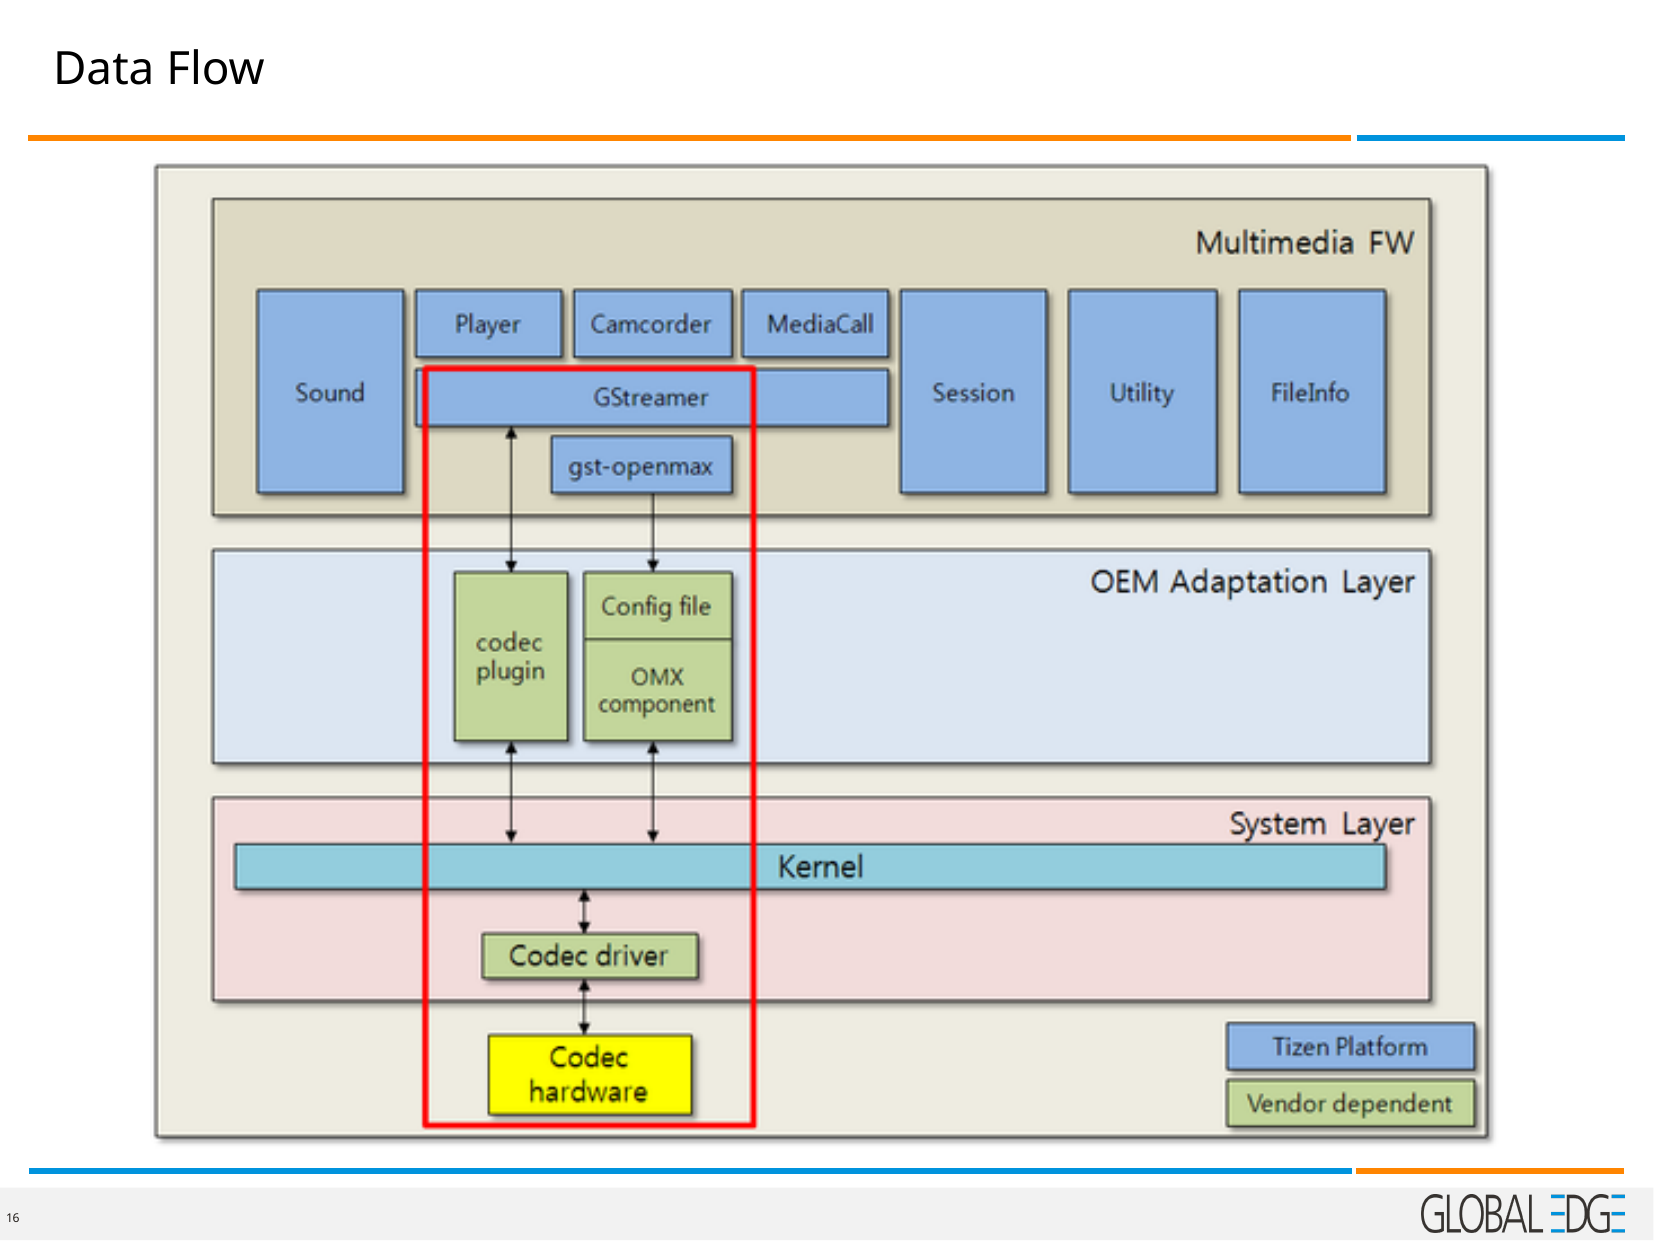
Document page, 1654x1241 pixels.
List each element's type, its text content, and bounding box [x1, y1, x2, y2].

title Data Flow [17, 18, 1499, 115]
picture [1421, 1194, 1625, 1233]
picture [150, 160, 1503, 1153]
